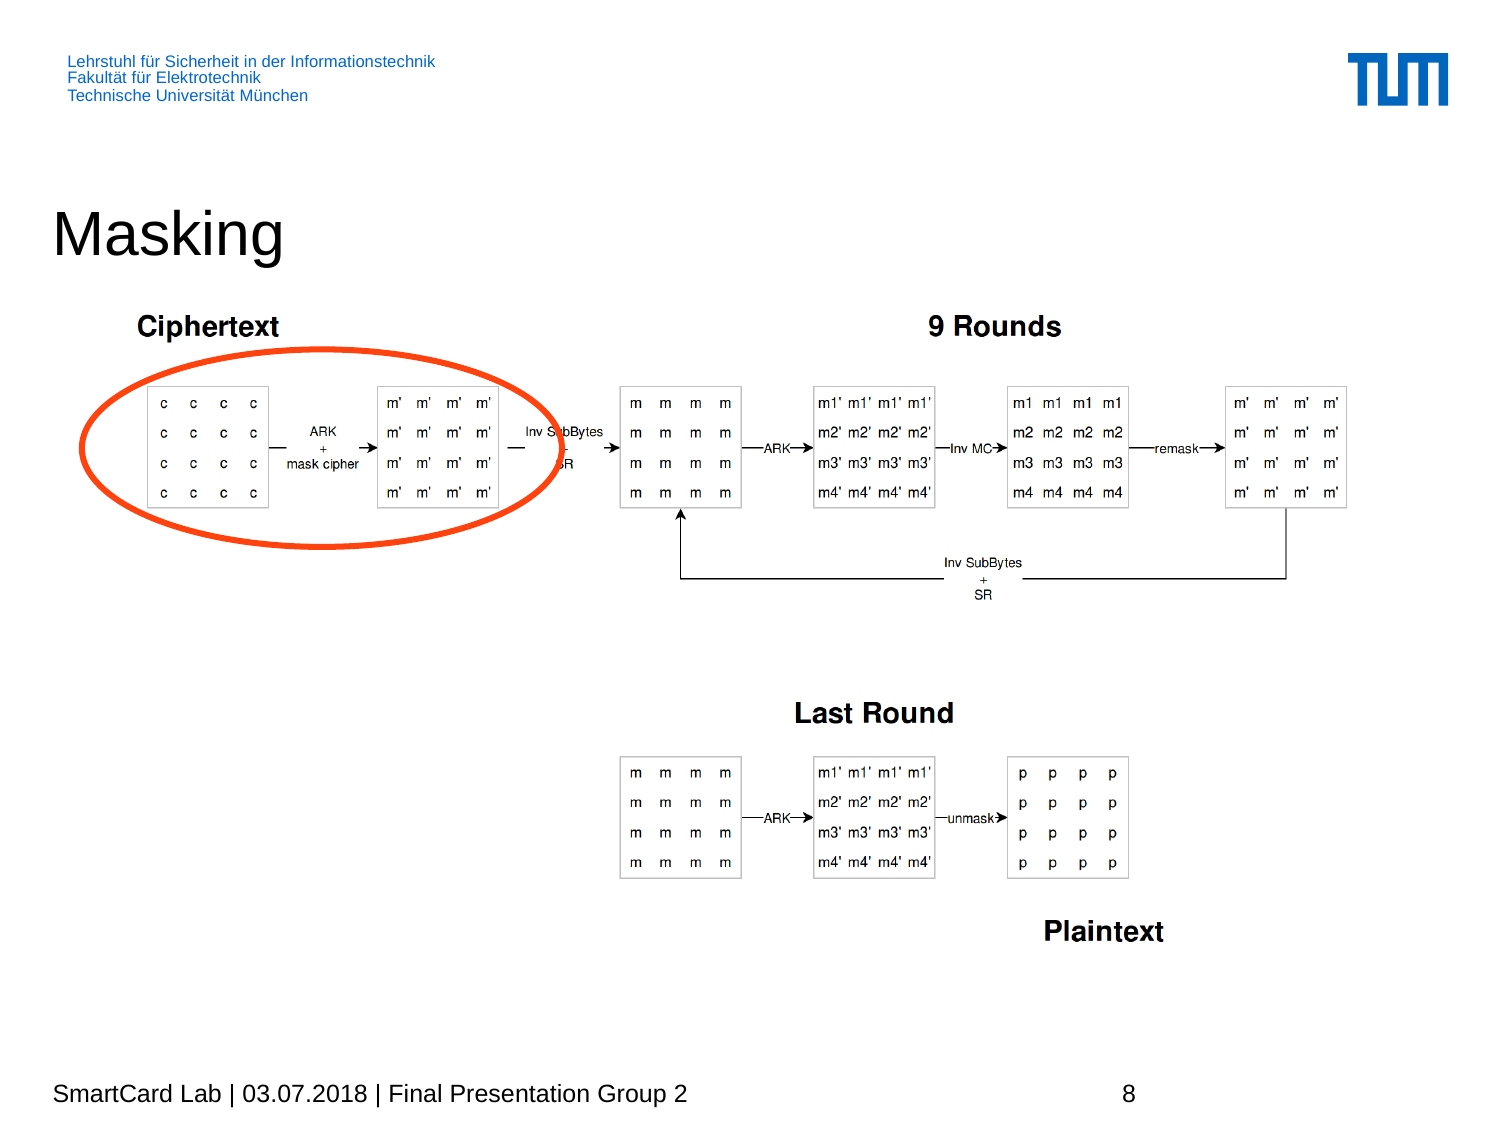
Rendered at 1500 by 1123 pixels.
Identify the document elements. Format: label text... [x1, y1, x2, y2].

picture [135, 353, 558, 543]
text_box SmartCard Lab | 03.07.2018 | Final Presentation Group 2 [52, 1062, 1116, 1123]
title Masking [52, 192, 1453, 268]
text_box <number> [1122, 1062, 1459, 1123]
picture [135, 299, 1348, 956]
